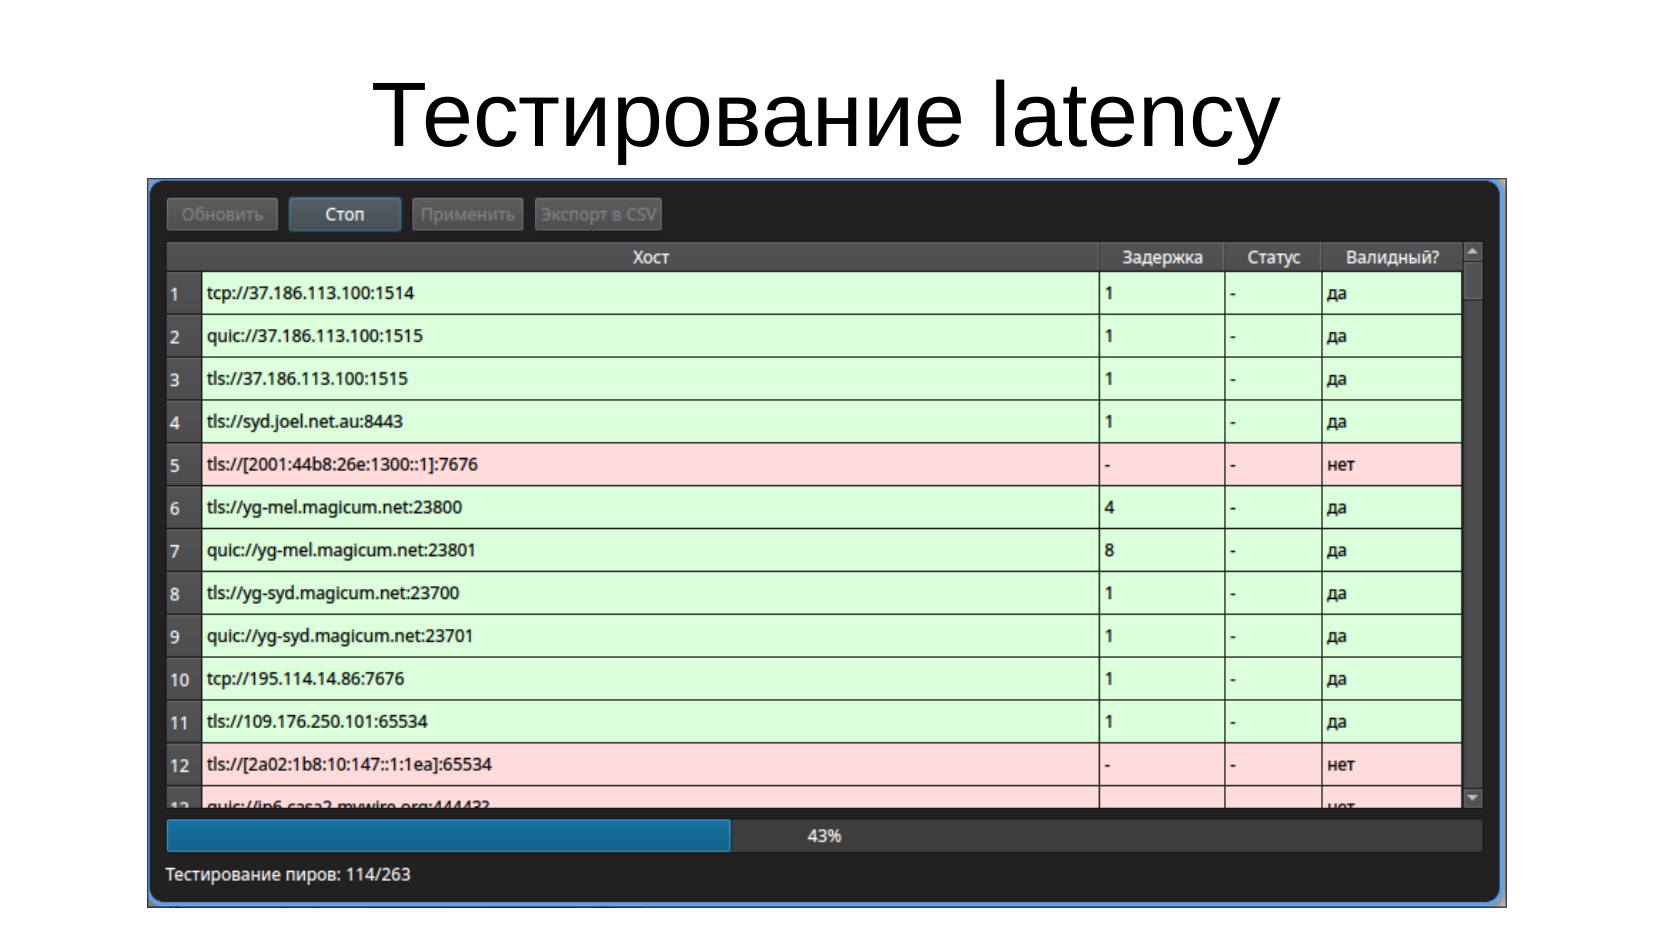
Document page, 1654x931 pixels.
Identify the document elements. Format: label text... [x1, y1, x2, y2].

picture [147, 178, 1507, 908]
title Тестирование latency [82, 37, 1571, 193]
